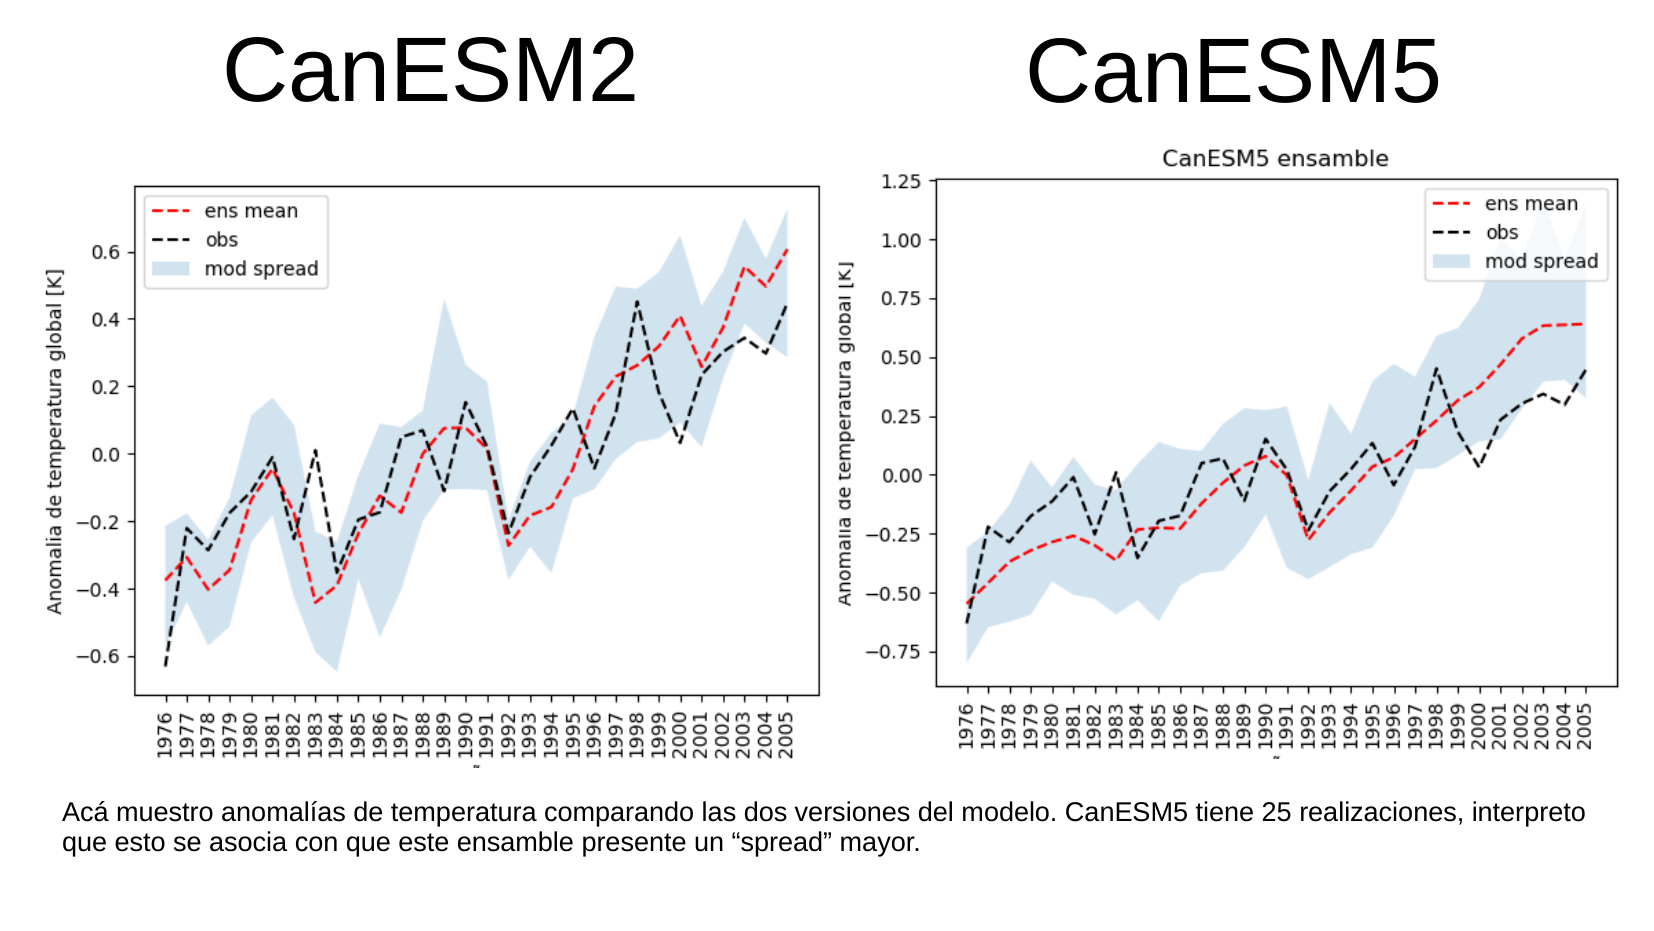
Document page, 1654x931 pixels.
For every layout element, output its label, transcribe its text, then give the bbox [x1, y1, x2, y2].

text_box CanESM5 [1010, 11, 1518, 232]
title CanESM2 [0, 0, 875, 160]
picture [24, 106, 1654, 768]
text_box Acá muestro anomalías de temperatura comparando las dos versiones del modelo. CanESM5 tiene 25 realizaciones, interpreto que esto se asocia con que este ensamble presente un “spread” mayor. [47, 789, 1607, 865]
